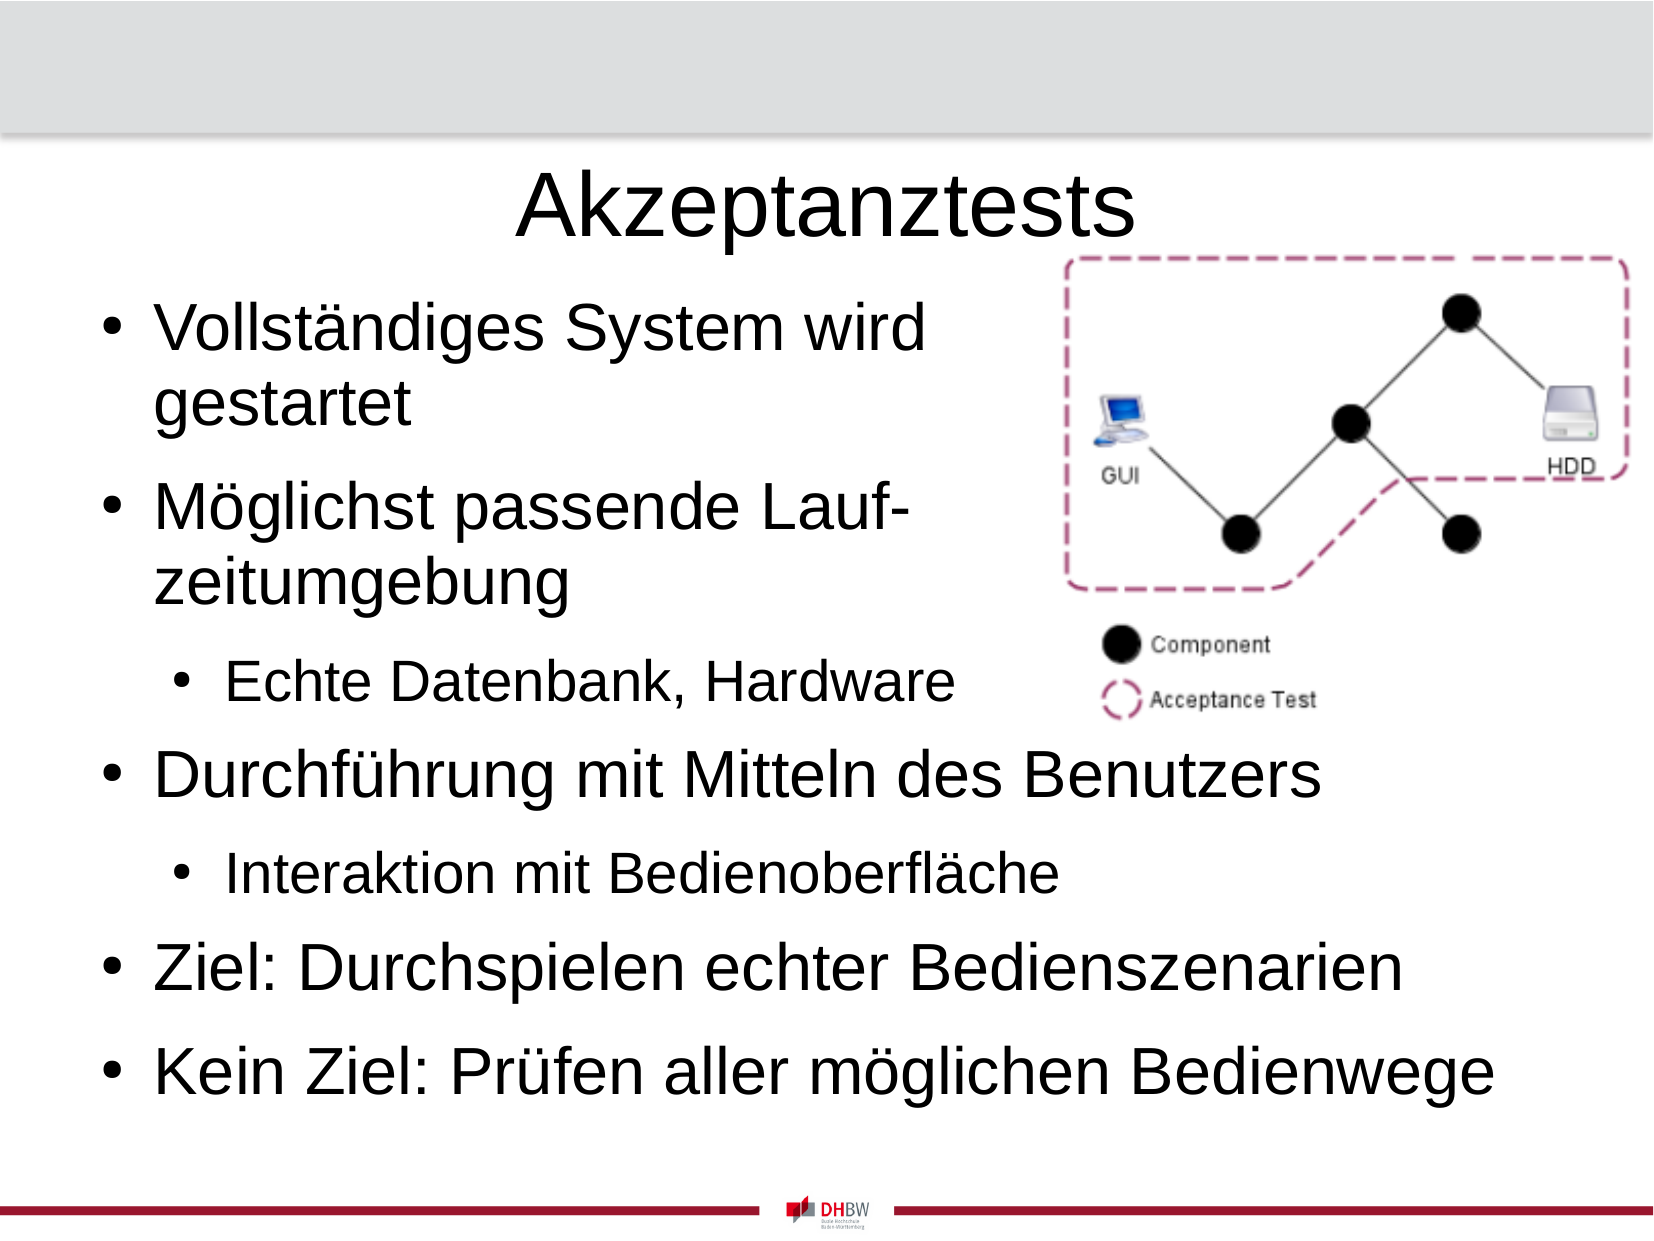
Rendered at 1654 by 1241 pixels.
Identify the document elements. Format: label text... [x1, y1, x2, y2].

title Akzeptanztests [82, 147, 1571, 257]
picture [0, 1, 1654, 1237]
list Vollständiges System wird gestartet Möglichst passende Lauf- zeitumgebung Echte Datenbank, Hardware Durchführung mit Mitteln des Benutzers Interaktion mit Bedienoberfläche Ziel: Durchspielen echter Bedienszenarien Kein Ziel: Prüfen aller möglichen Bedienwege [82, 290, 1571, 1109]
